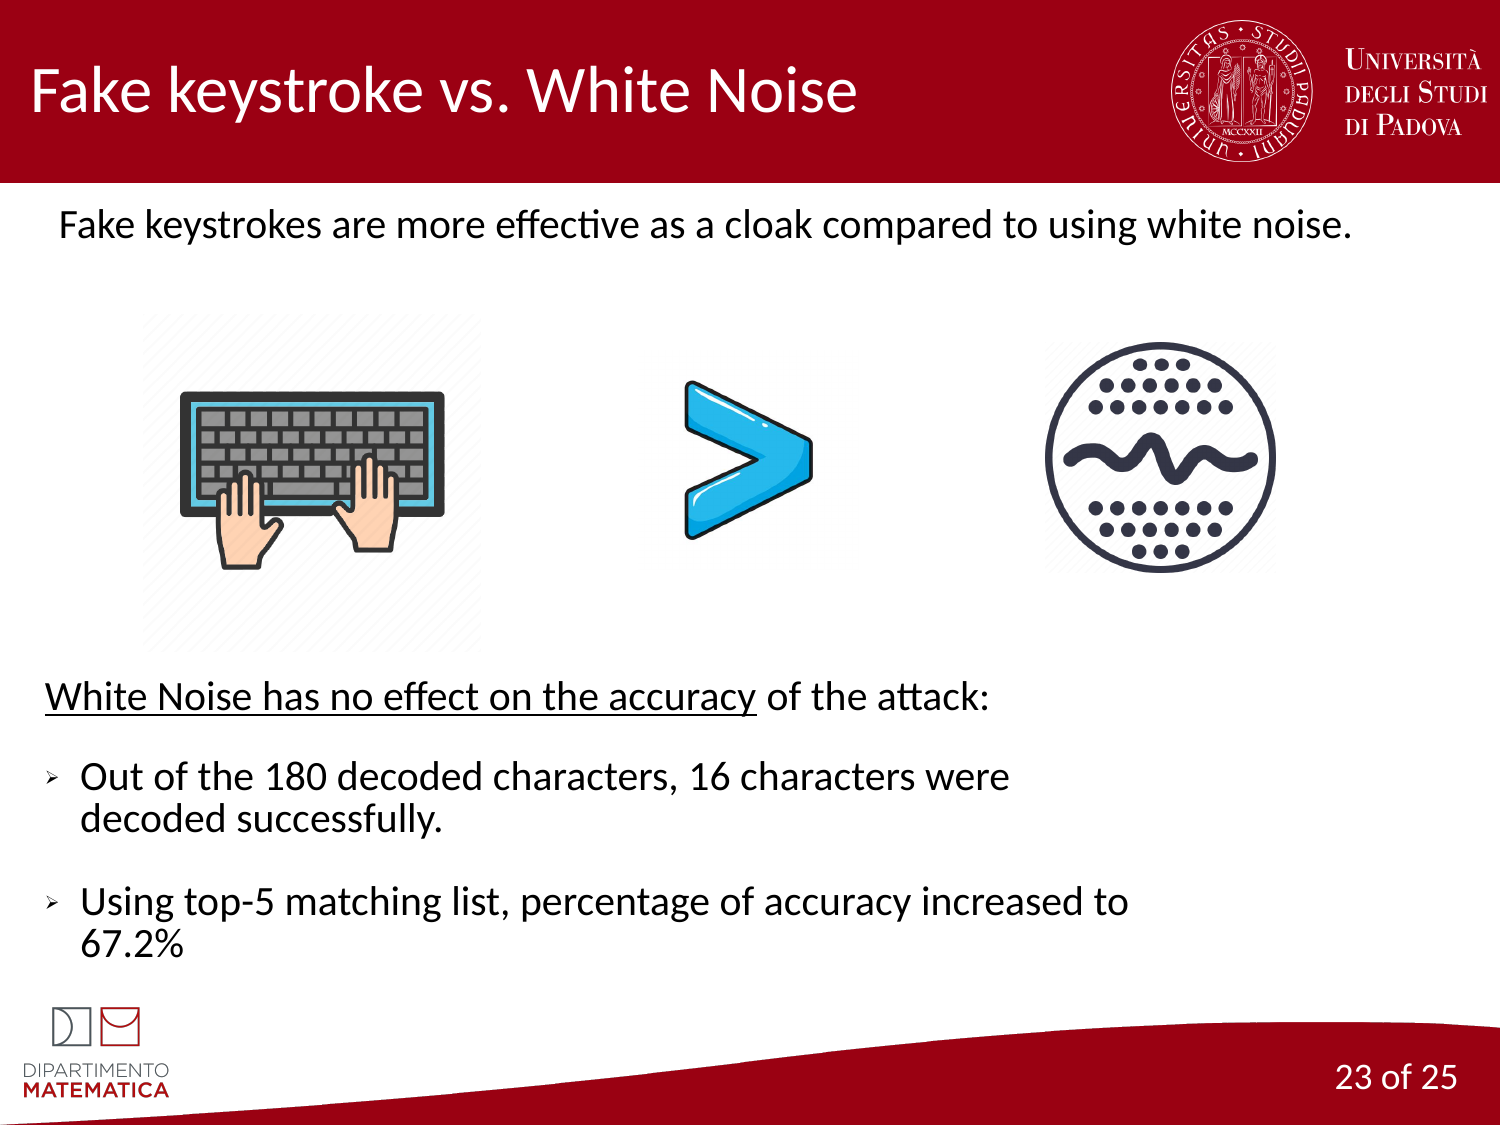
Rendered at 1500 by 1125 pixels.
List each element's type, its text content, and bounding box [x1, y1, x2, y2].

picture [1171, 20, 1487, 162]
text_box White Noise has no effect on the accuracy of the attack: Out of the 180 decoded characters, 16 characters were decoded successfully. Using top-5 matching list, percentage of accuracy increased to 67.2% [30, 672, 1186, 976]
picture [1045, 342, 1276, 573]
list Fake keystrokes are more effective as a cloak compared to using white noise. [0, 195, 1489, 289]
picture [638, 350, 859, 571]
slide_number <number> of 25 [1136, 1044, 1474, 1104]
picture [0, 1007, 1500, 1125]
picture [143, 314, 481, 652]
title Fake keystroke vs. White Noise [0, 0, 1159, 183]
